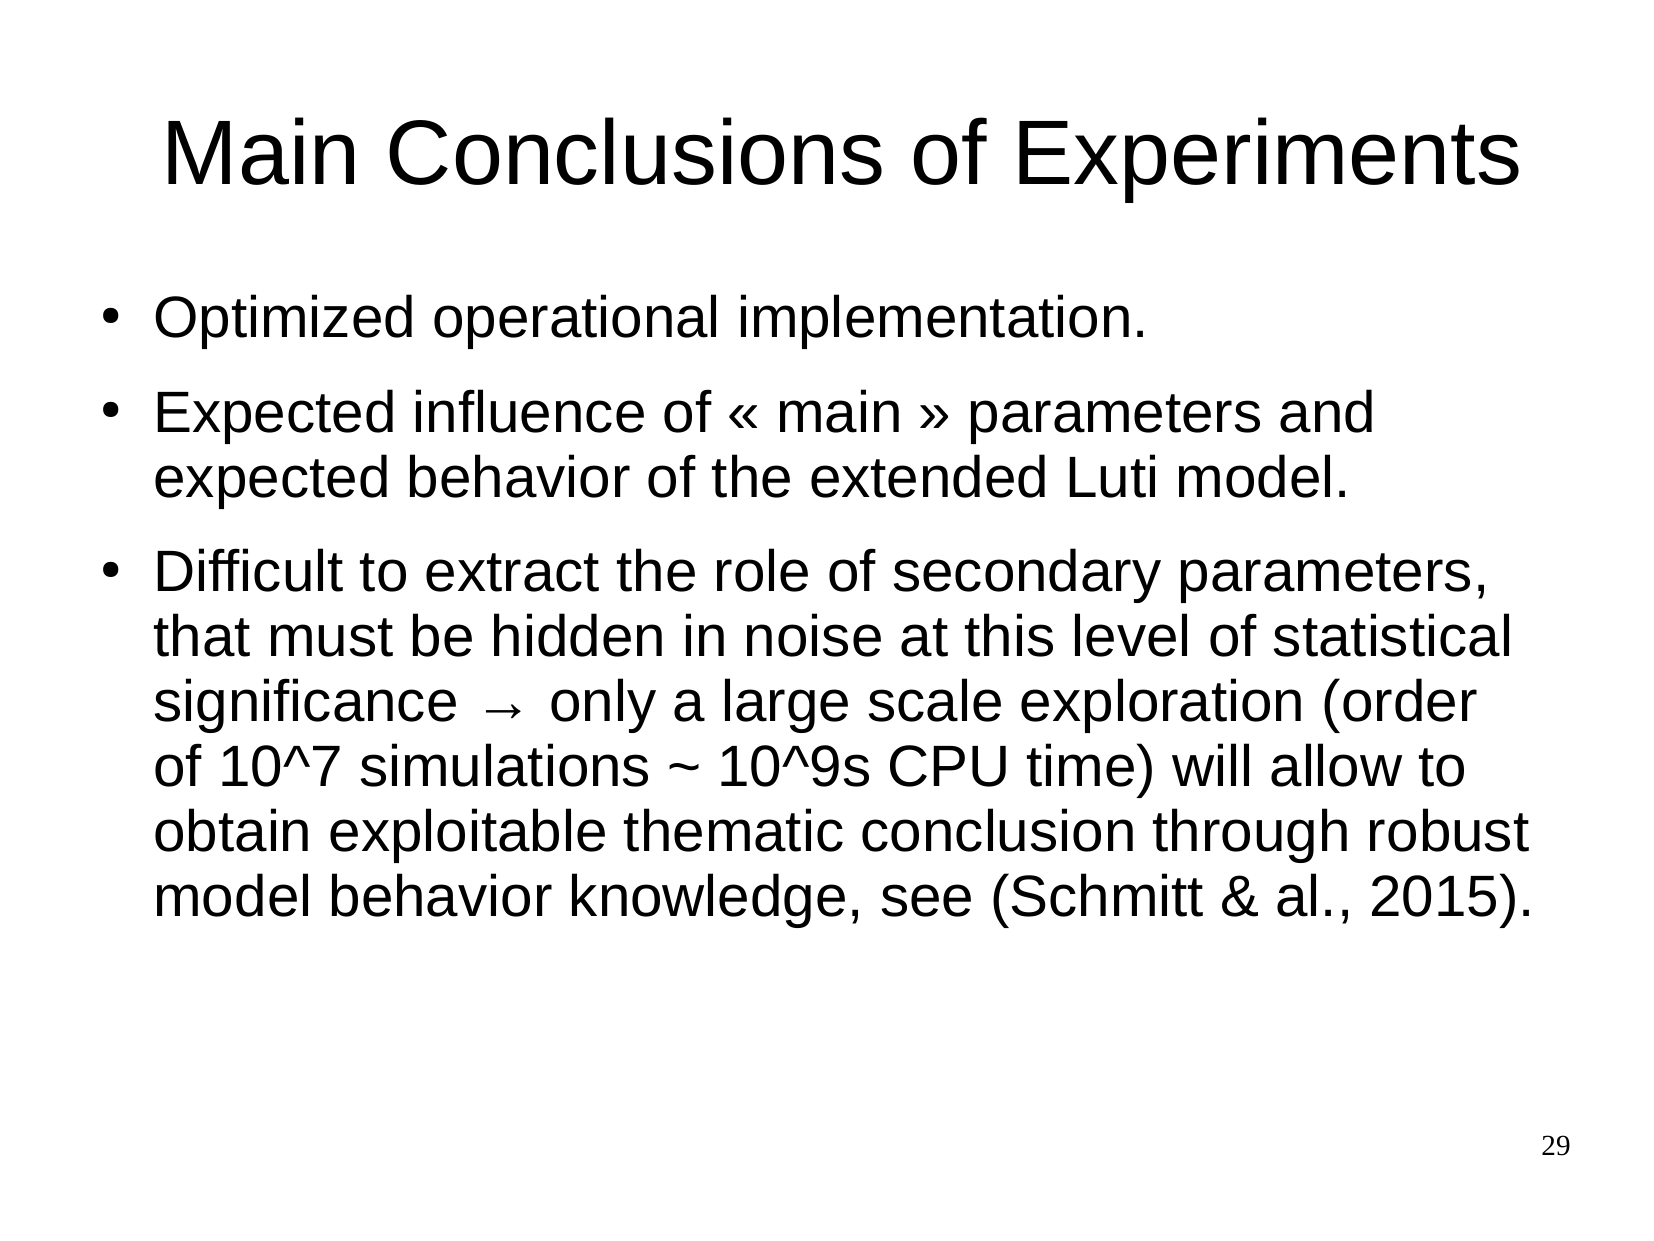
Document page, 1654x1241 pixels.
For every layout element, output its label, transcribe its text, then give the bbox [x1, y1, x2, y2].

title Main Conclusions of Experiments [82, 49, 1571, 257]
list Optimized operational implementation. Expected influence of « main » parameters and expected behavior of the extended Luti model. Difficult to extract the role of secondary parameters, that must be hidden in noise at this level of statistical significance → only a large scale exploration (order of 10^7 simulations ~ 10^9s CPU time) will allow to obtain exploitable thematic conclusion through robust model behavior knowledge, see (Schmitt & al., 2015). [82, 284, 1538, 1004]
